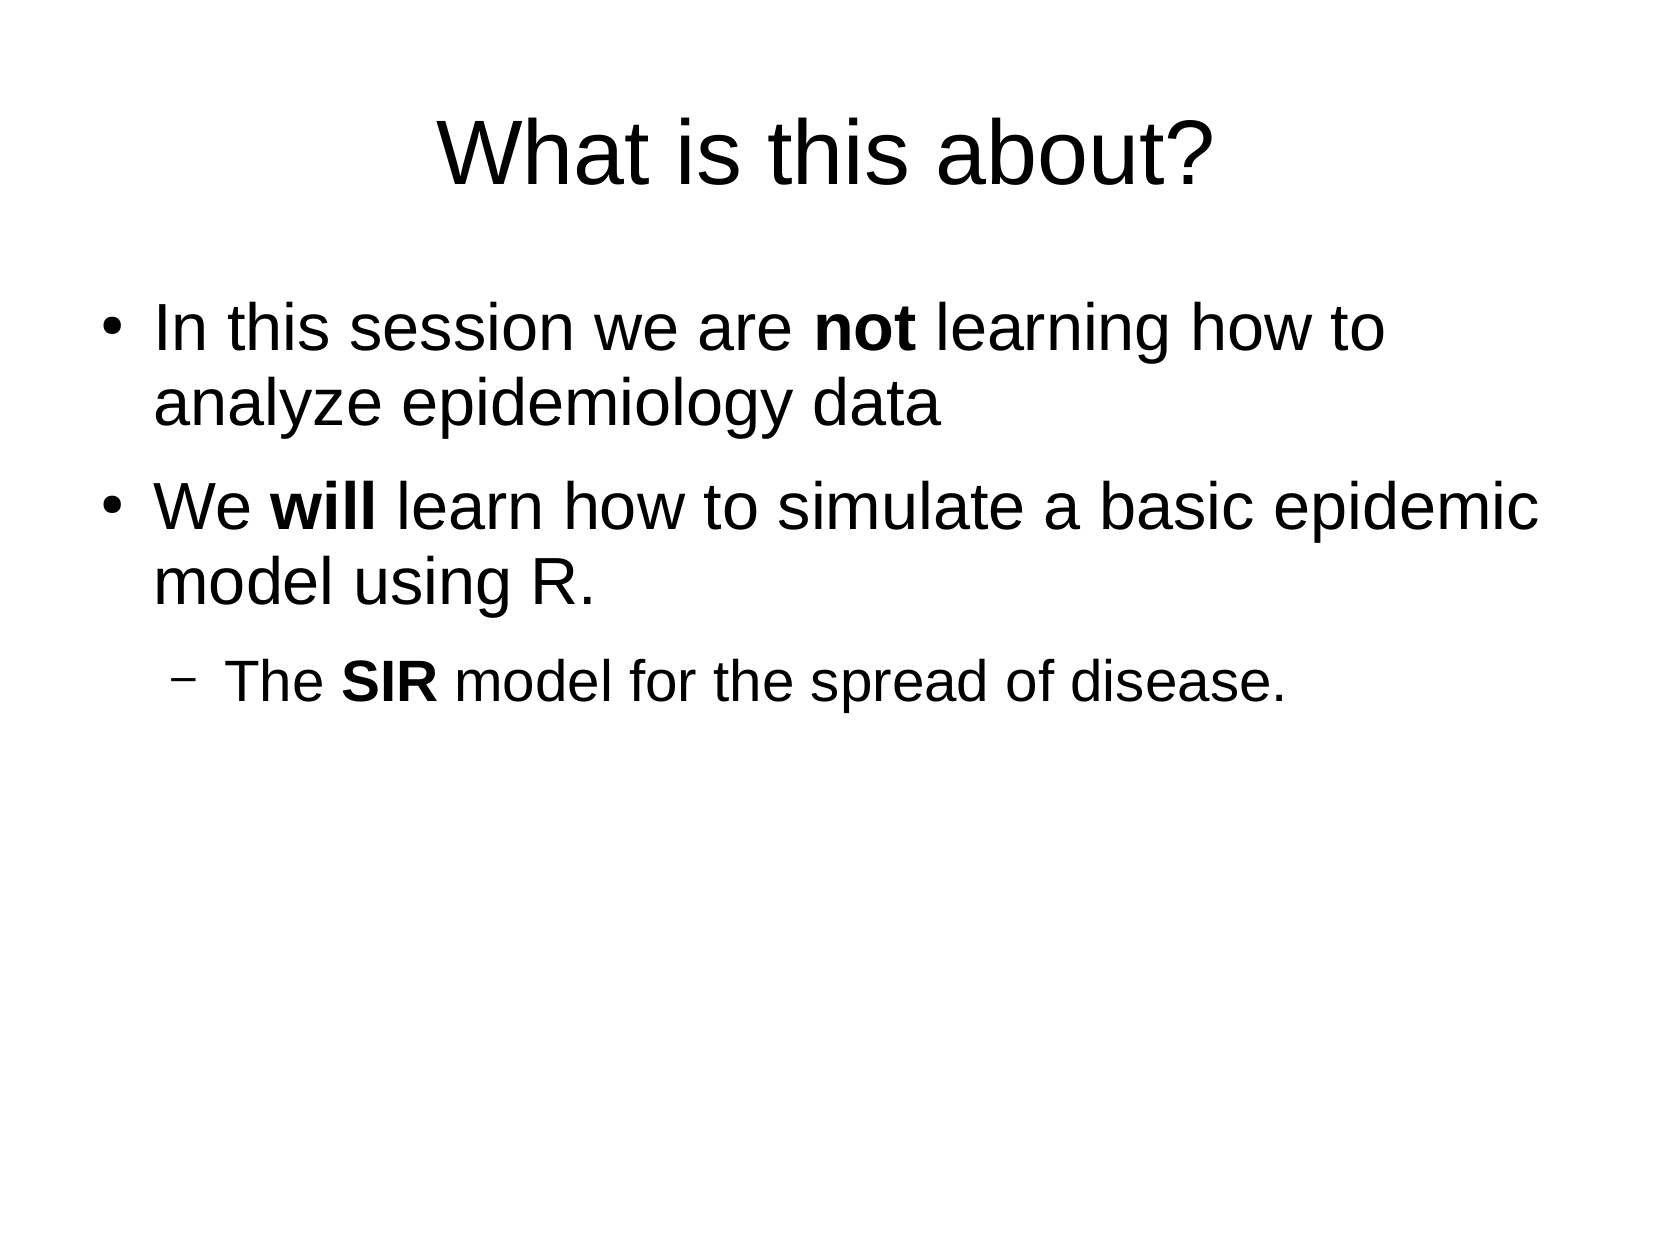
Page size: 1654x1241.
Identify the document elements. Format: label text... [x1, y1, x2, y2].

title What is this about? [82, 49, 1571, 257]
list In this session we are not learning how to analyze epidemiology data We will learn how to simulate a basic epidemic model using R. The SIR model for the spread of disease. [82, 290, 1571, 1010]
